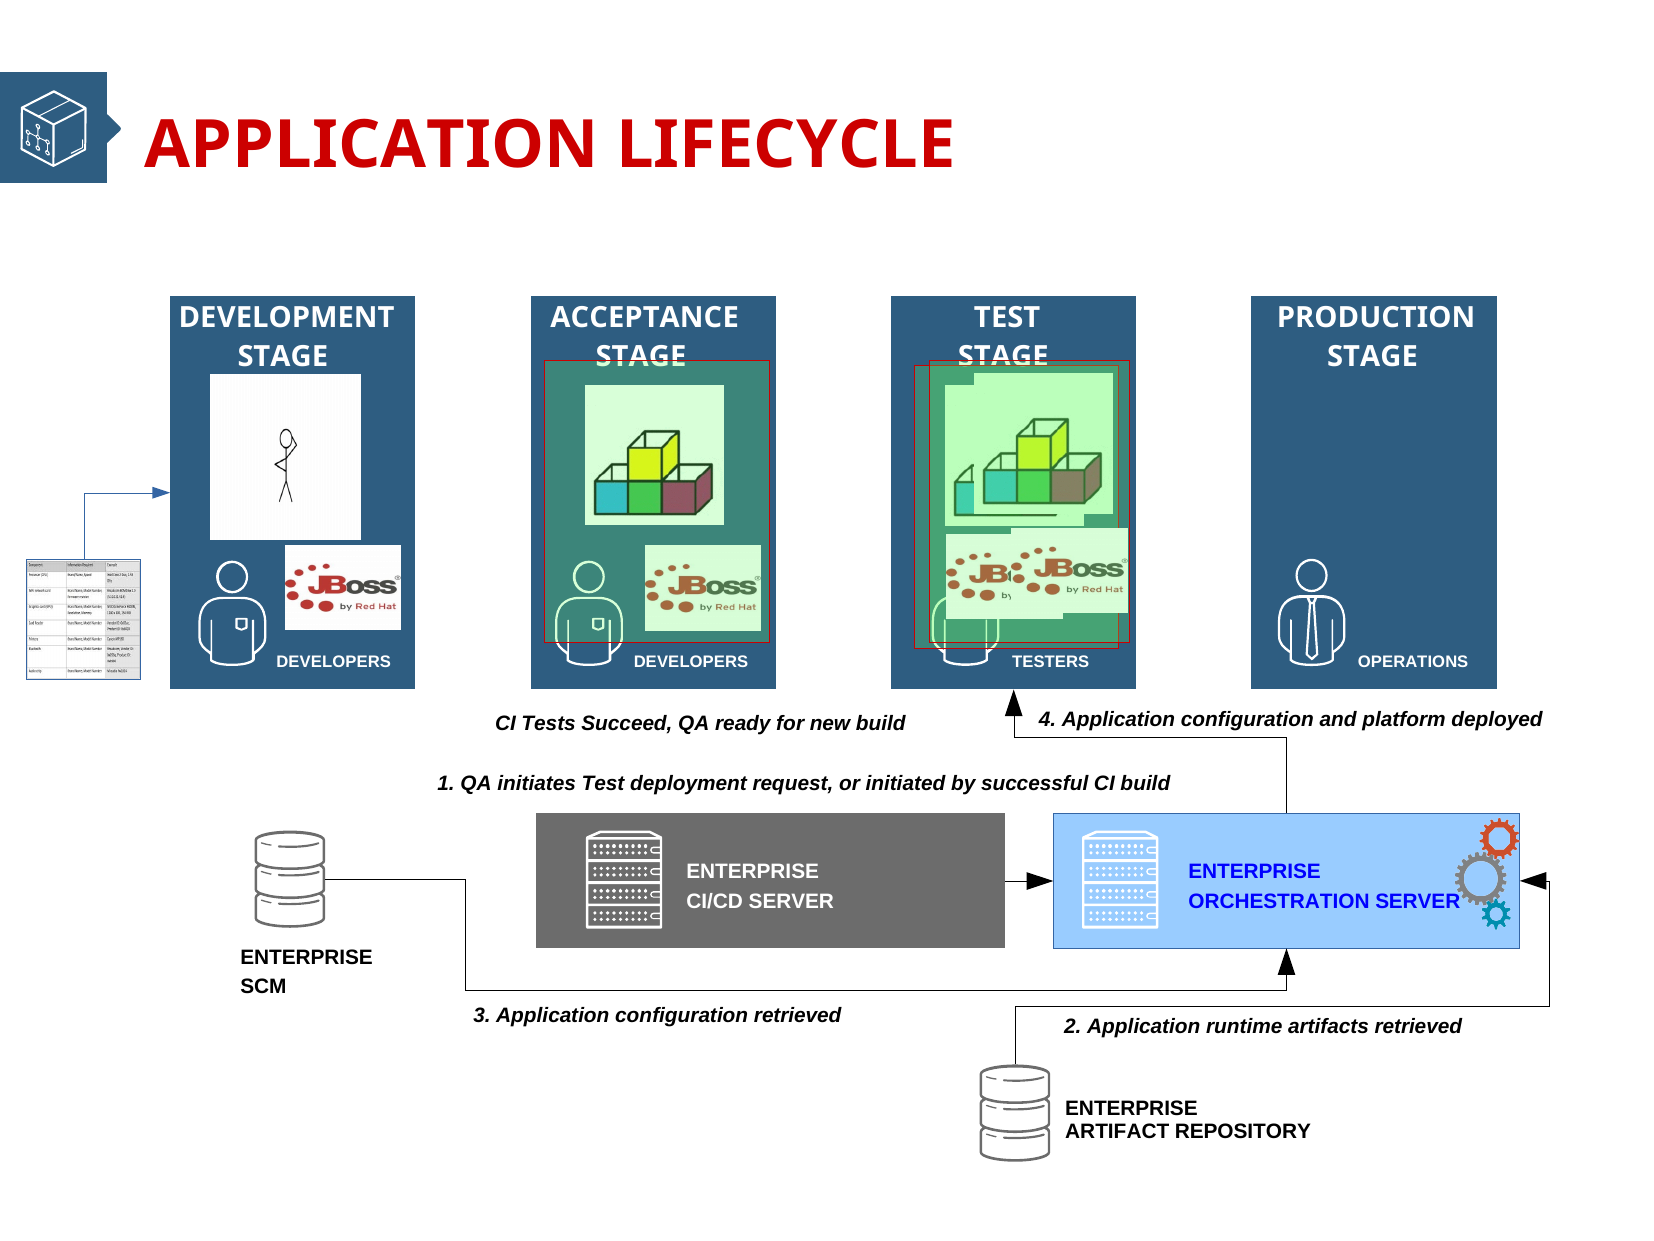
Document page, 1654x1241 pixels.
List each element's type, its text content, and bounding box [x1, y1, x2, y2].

text_box TESTERS [1012, 649, 1100, 669]
text_box [891, 296, 1136, 689]
text_box OPERATIONS [1357, 642, 1480, 669]
text_box DEVELOPMENT STAGE [178, 295, 402, 362]
picture [26, 559, 141, 680]
text_box 4. Application configuration and platform deployed [1038, 708, 1542, 732]
text_box ENTERPRISE ORCHESTRATION SERVER [1188, 860, 1439, 910]
text_box APPLICATION LIFECYCLE [144, 96, 1256, 171]
text_box 3. Application configuration retrieved [473, 1003, 977, 1027]
text_box [1251, 296, 1497, 689]
text_box ENTERPRISE SCM [240, 945, 373, 995]
text_box ENTERPRISE CI/CD SERVER [686, 860, 847, 910]
text_box 2. Application runtime artifacts retrieved [1064, 1014, 1462, 1062]
text_box DEVELOPERS [276, 642, 403, 669]
text_box ACCEPTANCE STAGE [550, 295, 752, 360]
text_box CI Tests Succeed, QA ready for new build [495, 711, 904, 736]
text_box DEVELOPERS [633, 643, 761, 669]
text_box [170, 296, 415, 689]
text_box 1. QA initiates Test deployment request, or initiated by successful CI build [437, 771, 1169, 796]
text_box [1053, 813, 1520, 948]
text_box [979, 1064, 1051, 1162]
text_box PRODUCTION STAGE [1276, 295, 1475, 362]
picture [1439, 808, 1544, 943]
text_box [0, 72, 121, 183]
text_box [531, 296, 776, 689]
text_box [536, 813, 1005, 948]
picture [285, 545, 401, 631]
text_box ENTERPRISE ARTIFACT REPOSITORY [1065, 1096, 1314, 1143]
text_box TEST STAGE [957, 295, 1070, 360]
text_box [254, 830, 326, 928]
picture [210, 374, 361, 541]
